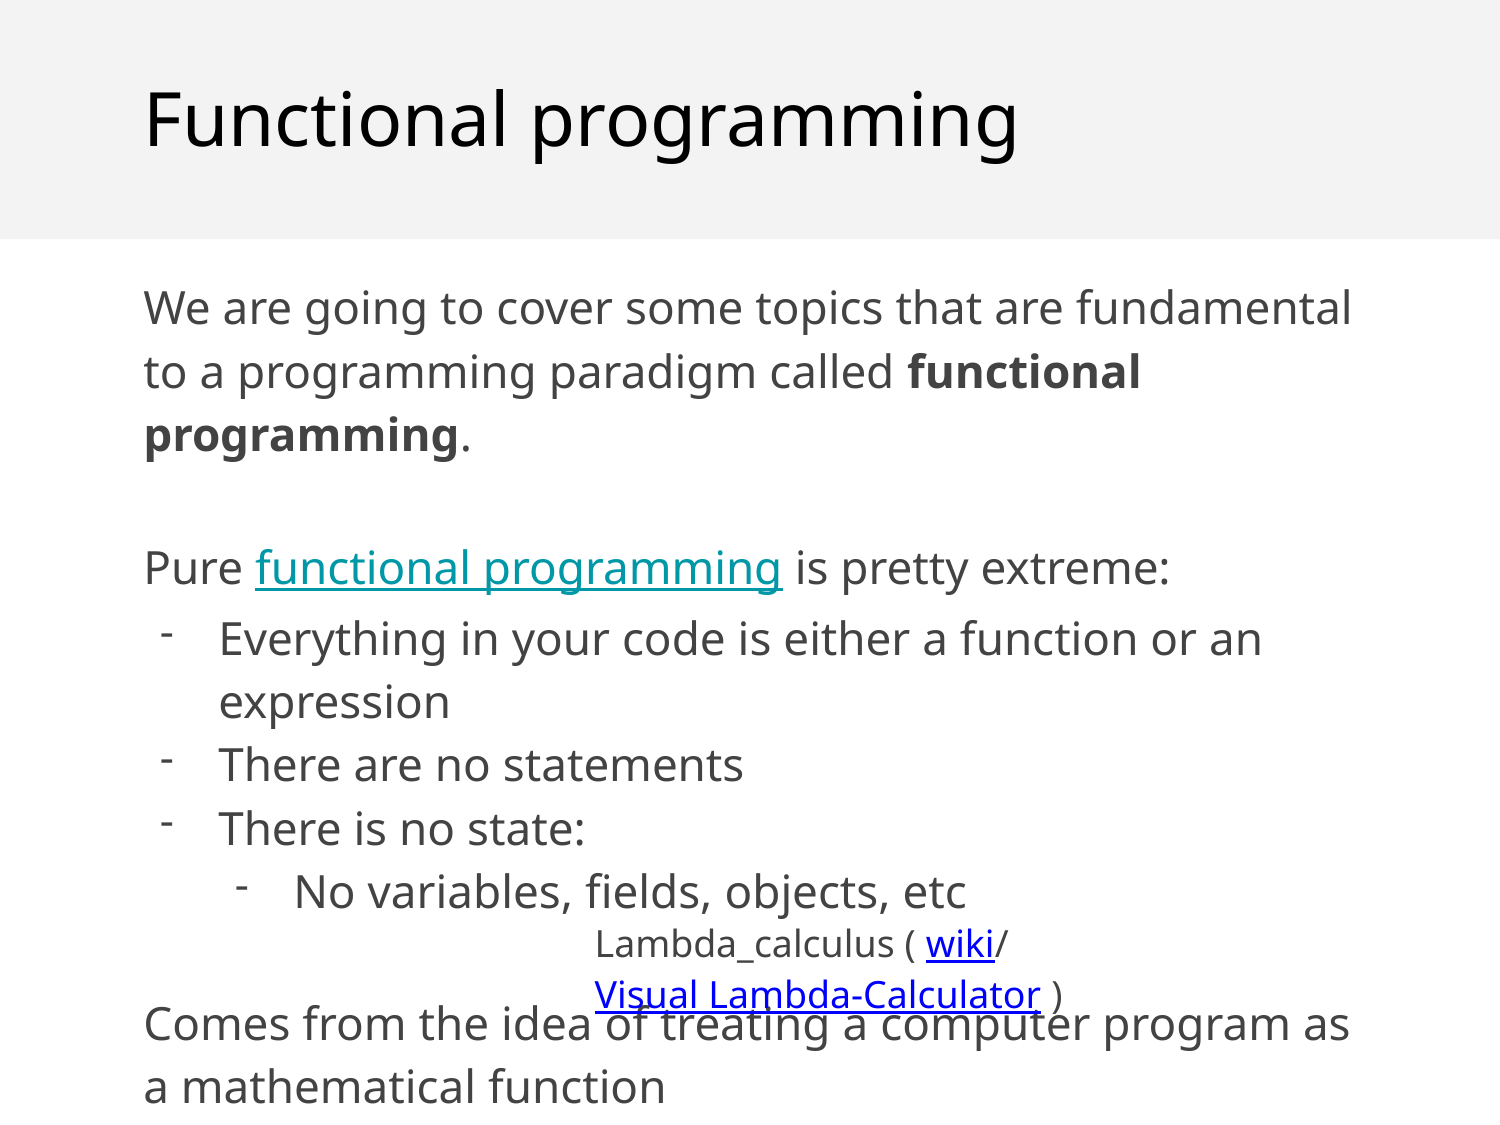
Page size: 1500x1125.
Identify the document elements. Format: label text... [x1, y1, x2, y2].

list We are going to cover some topics that are fundamental to a programming paradigm called functional programming. Pure functional programming is pretty extreme: Everything in your code is either a function or an expression There are no statements There is no state: No variables, fields, objects, etc Comes from the idea of treating a computer program as a mathematical function [128, 255, 1372, 1004]
title Functional programming [128, 56, 1372, 183]
text_box Lambda_calculus ( wiki/ Visual Lambda-Calculator ) [579, 909, 1465, 969]
